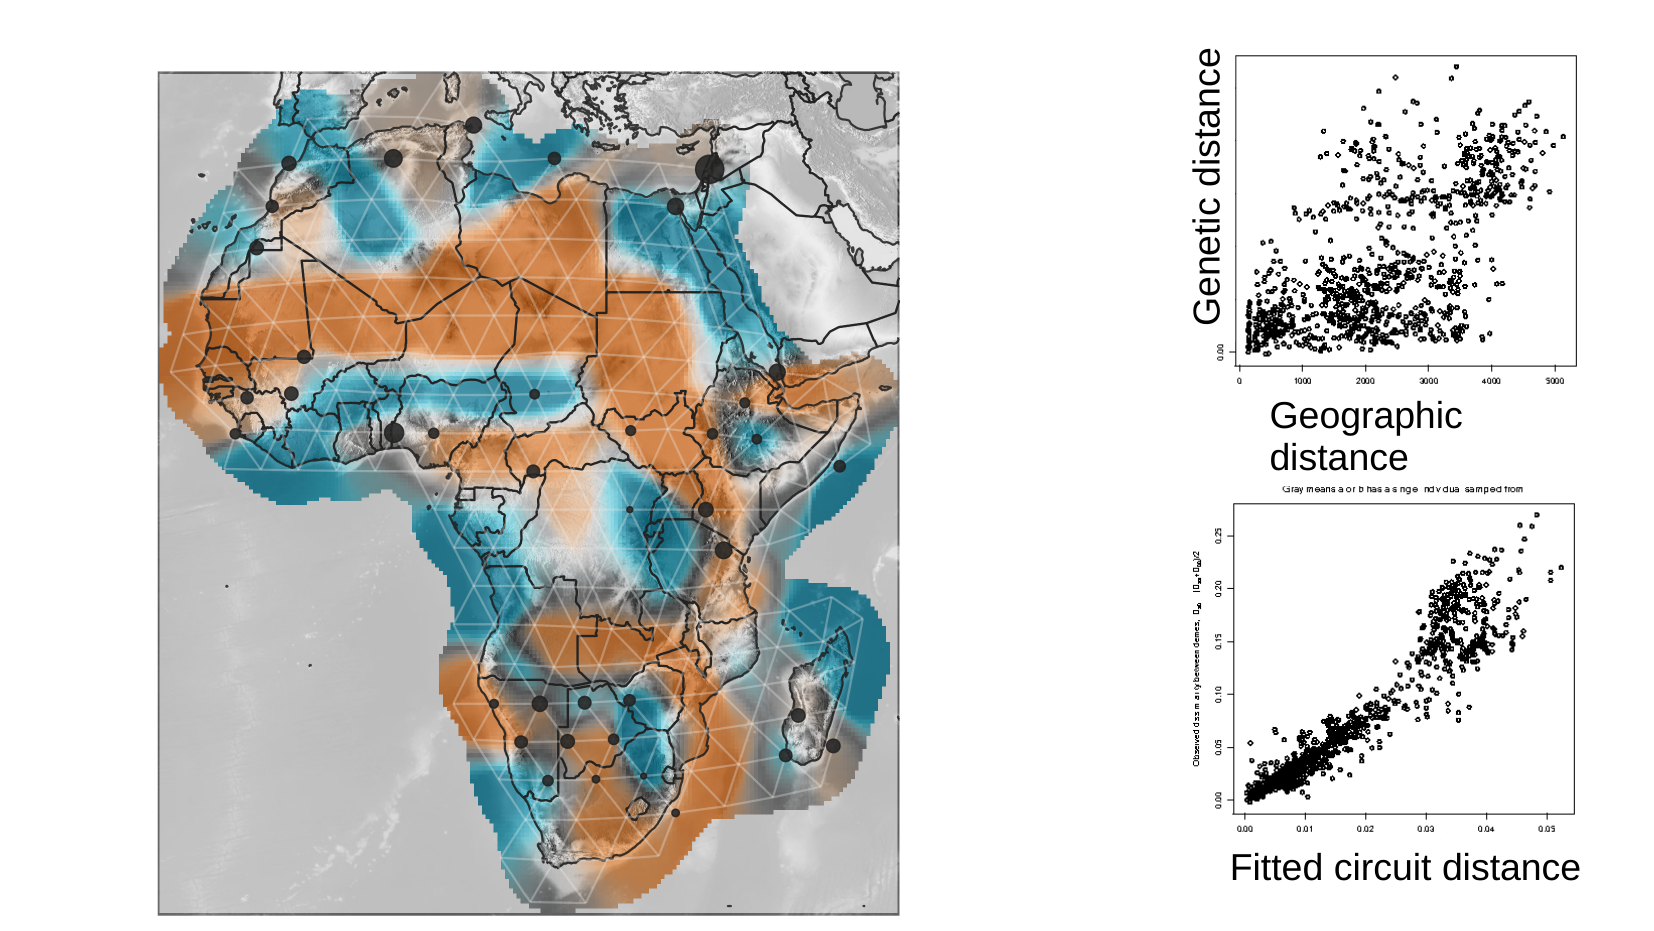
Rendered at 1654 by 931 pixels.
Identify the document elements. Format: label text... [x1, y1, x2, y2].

text_box Genetic distance [1178, 18, 1236, 342]
picture [0, 60, 1051, 931]
text_box Geographic distance [1254, 387, 1579, 487]
picture [1192, 462, 1595, 865]
text_box Fitted circuit distance [1215, 839, 1606, 931]
picture [1194, 14, 1597, 417]
